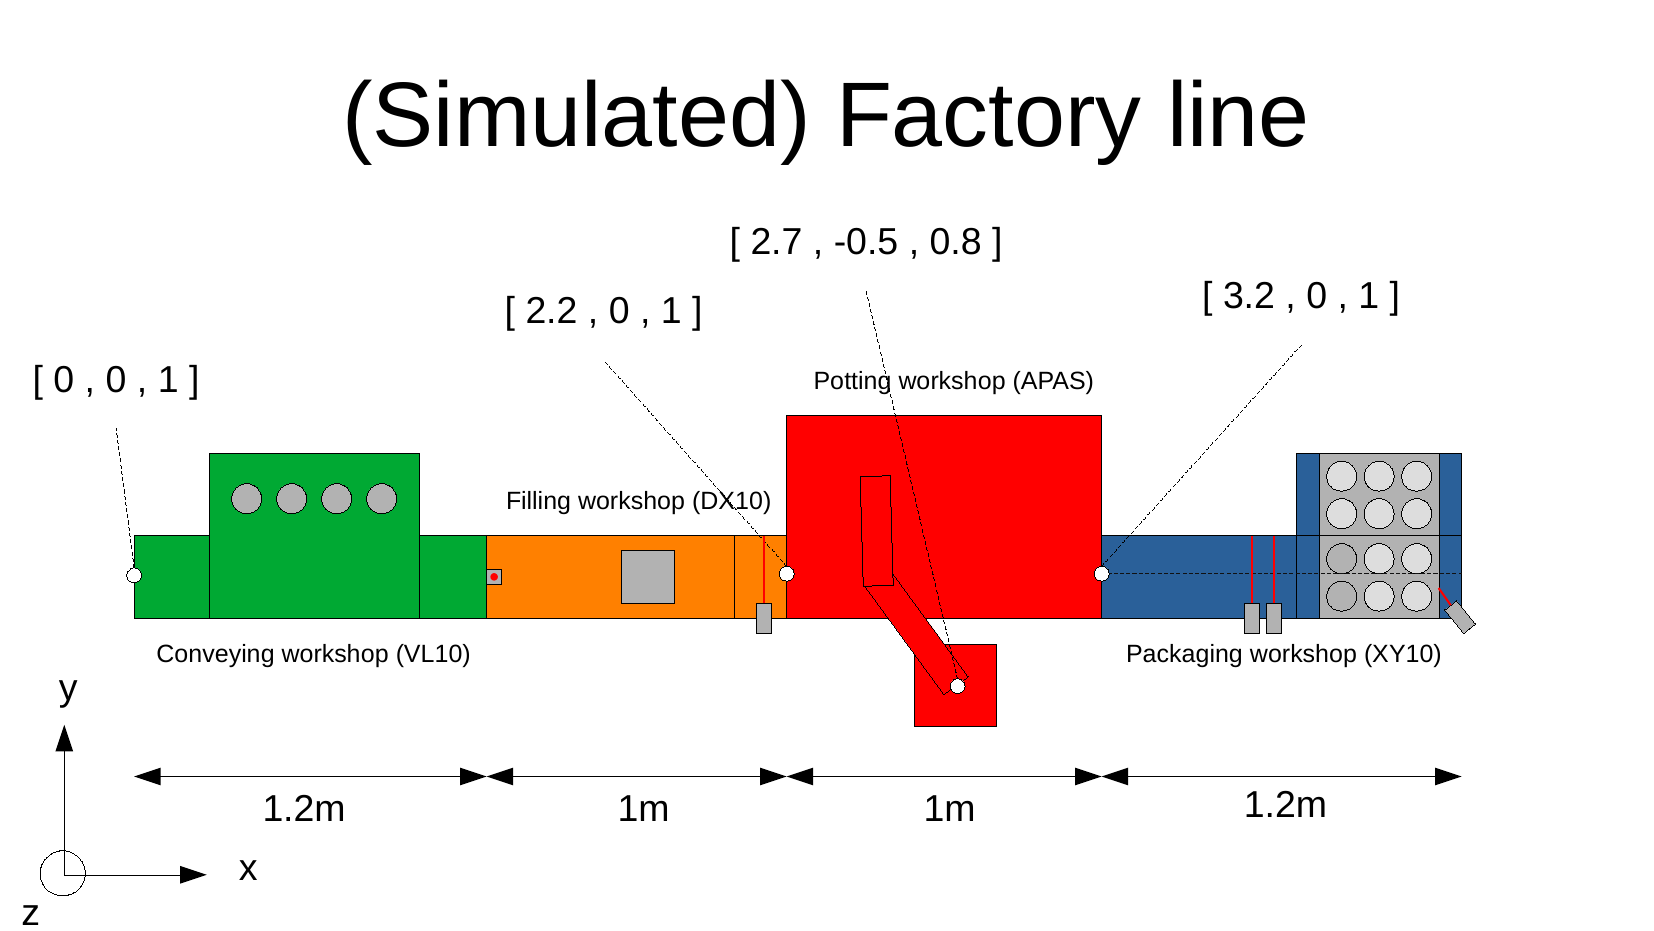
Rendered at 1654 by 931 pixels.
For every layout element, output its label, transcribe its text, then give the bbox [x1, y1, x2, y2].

text_box 1m [908, 779, 991, 837]
title (Simulated) Factory line [82, 37, 1571, 193]
text_box 1.2m [247, 779, 361, 837]
text_box Potting workshop (APAS) [798, 359, 1110, 403]
text_box 1.2m [1229, 776, 1343, 834]
text_box [ 2.7 , -0.5 , 0.8 ] [705, 193, 1028, 292]
text_box Filling workshop (DX10) [491, 479, 787, 523]
text_box z [0, 882, 65, 931]
text_box x [214, 837, 282, 898]
text_box [126, 415, 1476, 727]
text_box [ 0 , 0 , 1 ] [0, 330, 263, 429]
text_box [ 2.2 , 0 , 1 ] [457, 261, 751, 361]
text_box [ 3.2 , 0 , 1 ] [1155, 246, 1448, 346]
text_box y [34, 657, 102, 718]
text_box Conveying workshop (VL10) [141, 632, 487, 676]
text_box Packaging workshop (XY10) [1111, 631, 1458, 675]
text_box 1m [603, 779, 685, 837]
